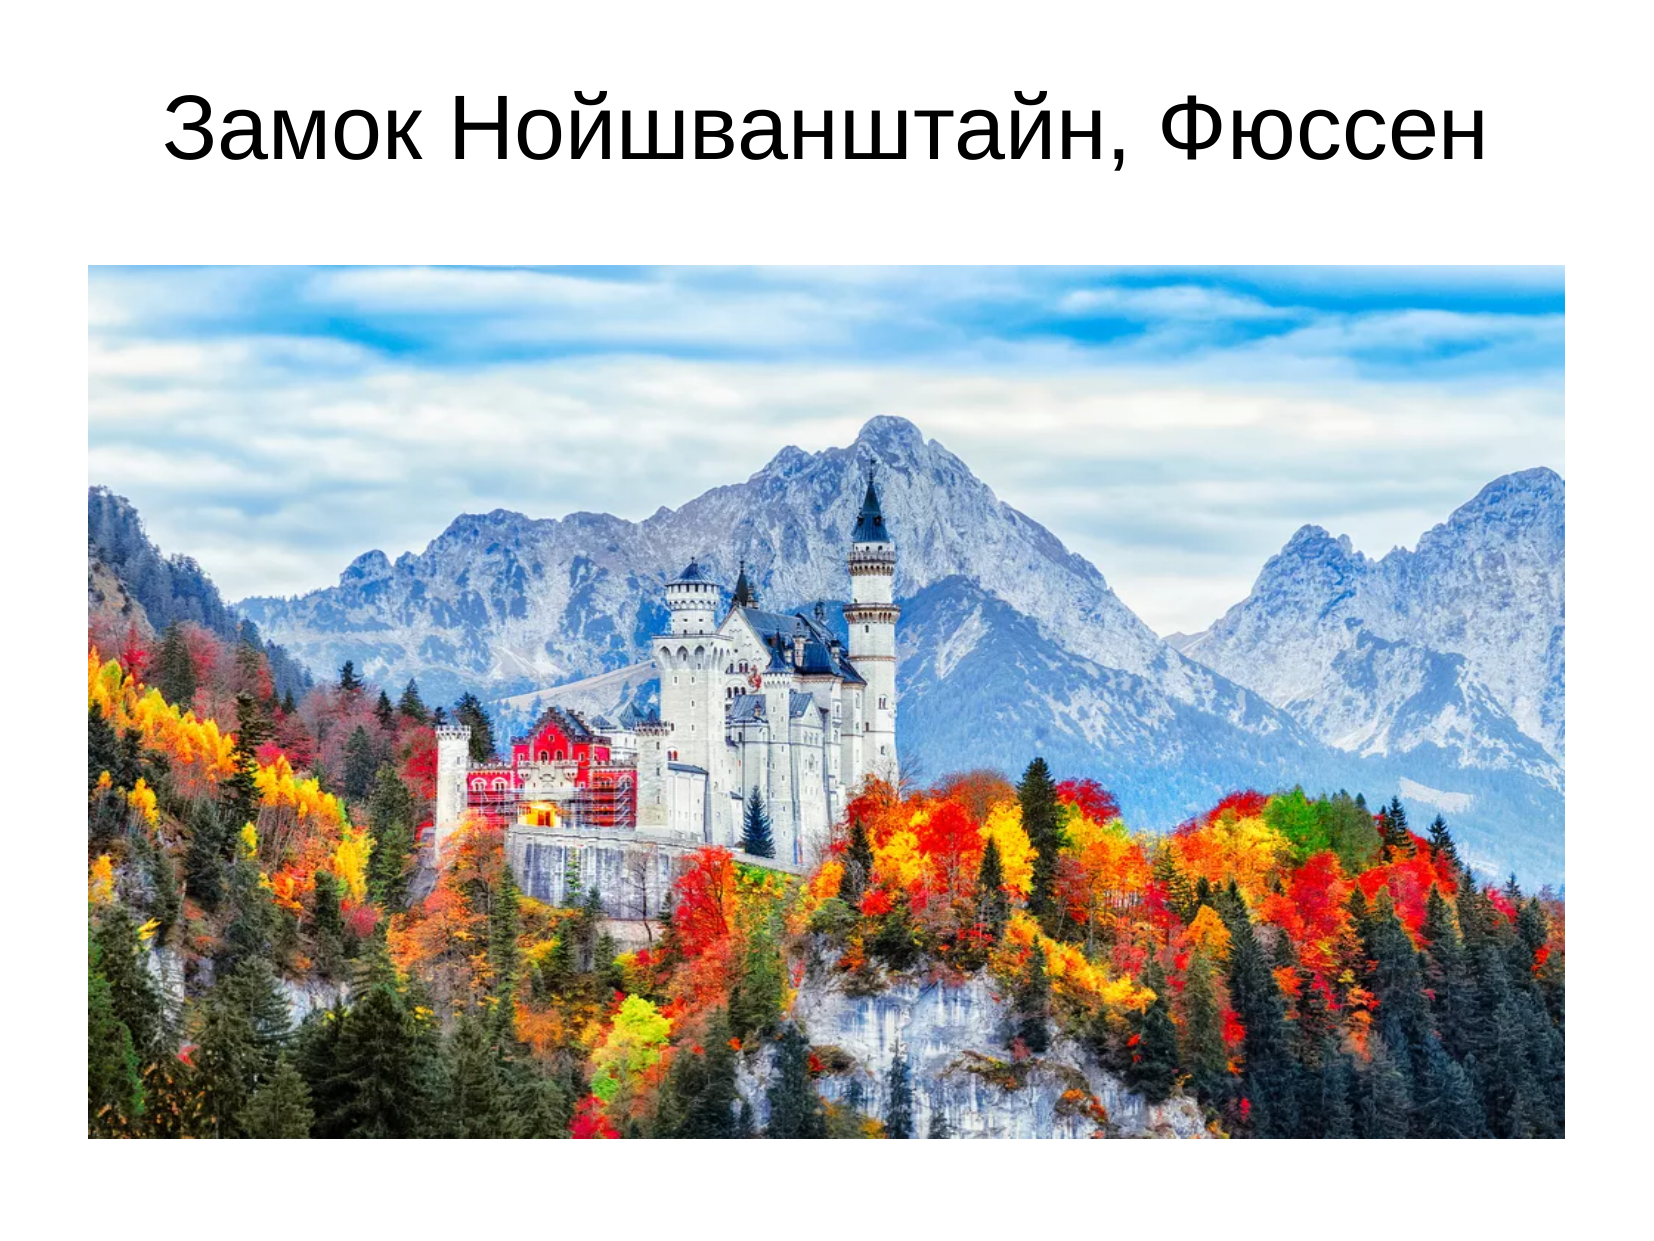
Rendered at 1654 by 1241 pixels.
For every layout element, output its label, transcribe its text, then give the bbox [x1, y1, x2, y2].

picture [88, 265, 1565, 1139]
title Замок Нойшванштайн, Фюссен [82, 49, 1571, 207]
